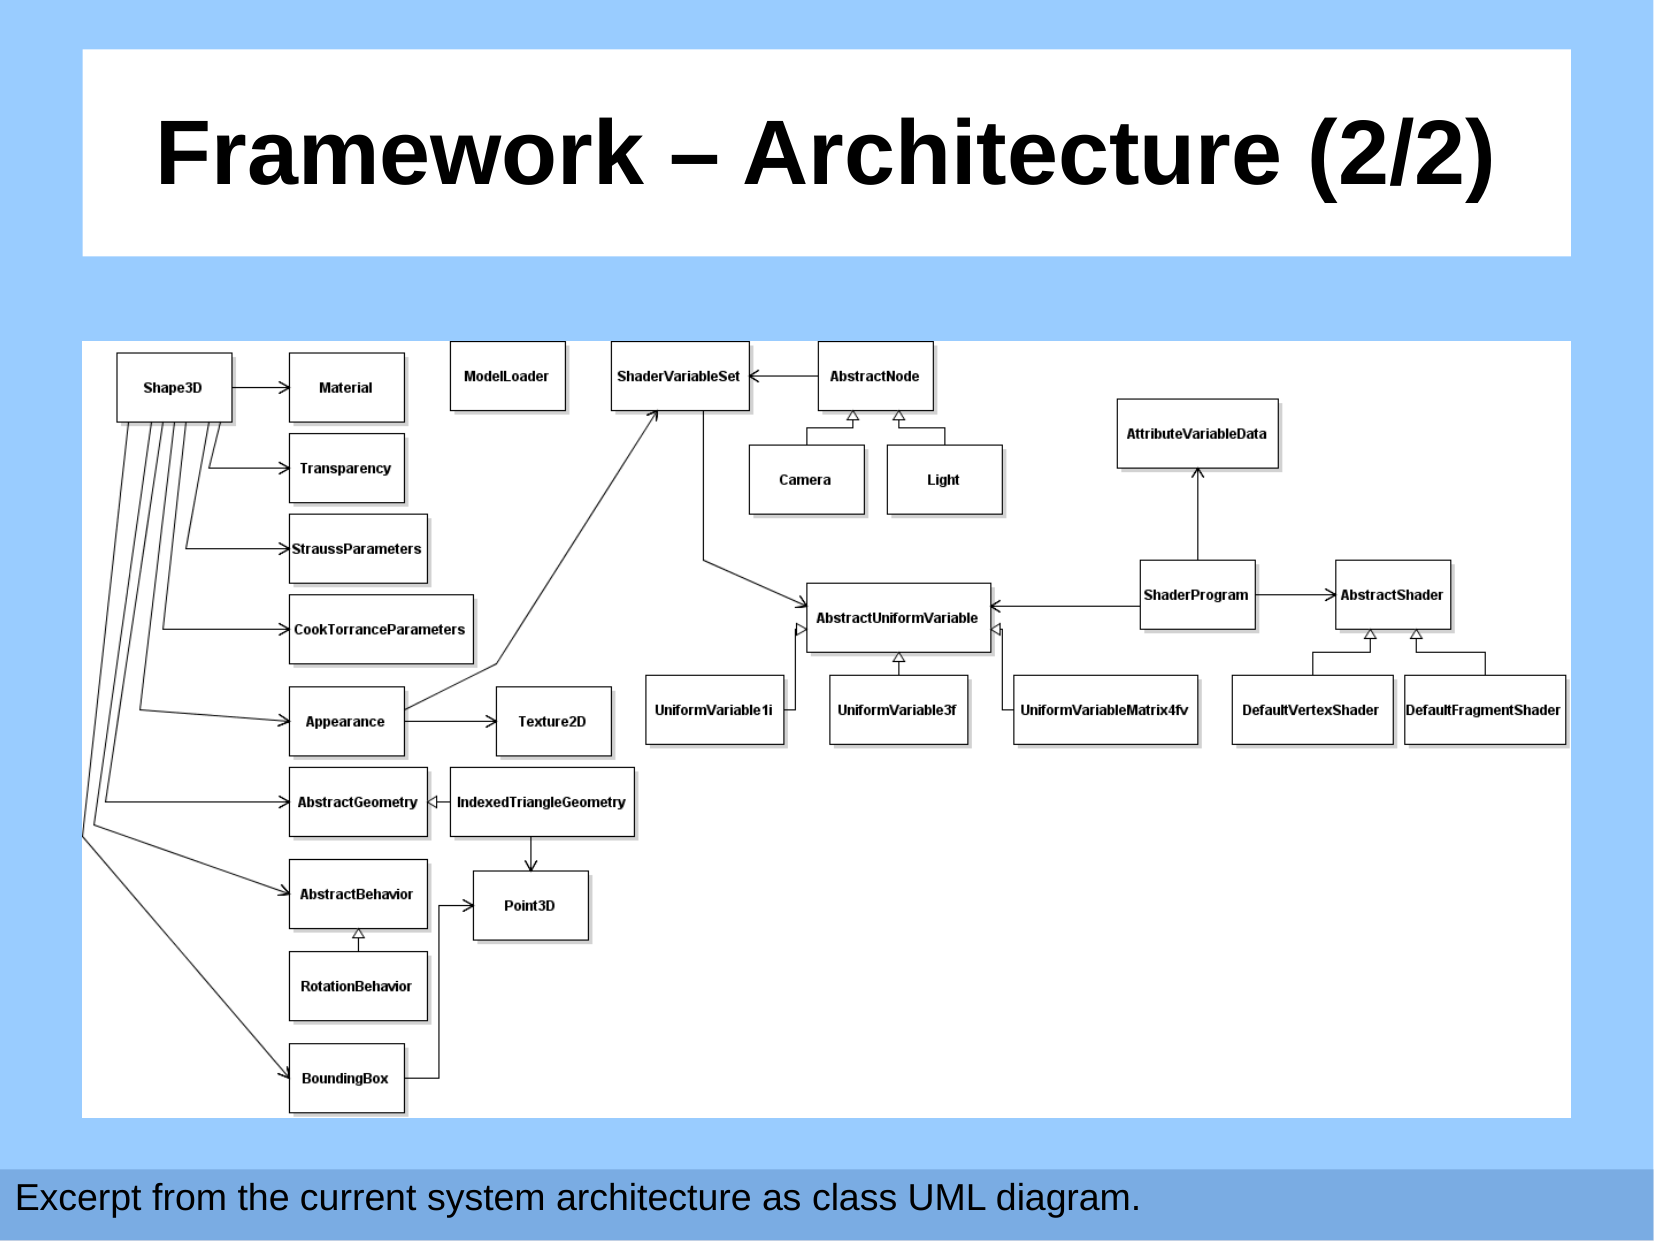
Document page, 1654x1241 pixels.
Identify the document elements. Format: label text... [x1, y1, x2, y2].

text_box Excerpt from the current system architecture as class UML diagram. [0, 1169, 1654, 1241]
picture [82, 341, 1571, 1118]
title Framework – Architecture (2/2) [82, 49, 1571, 257]
